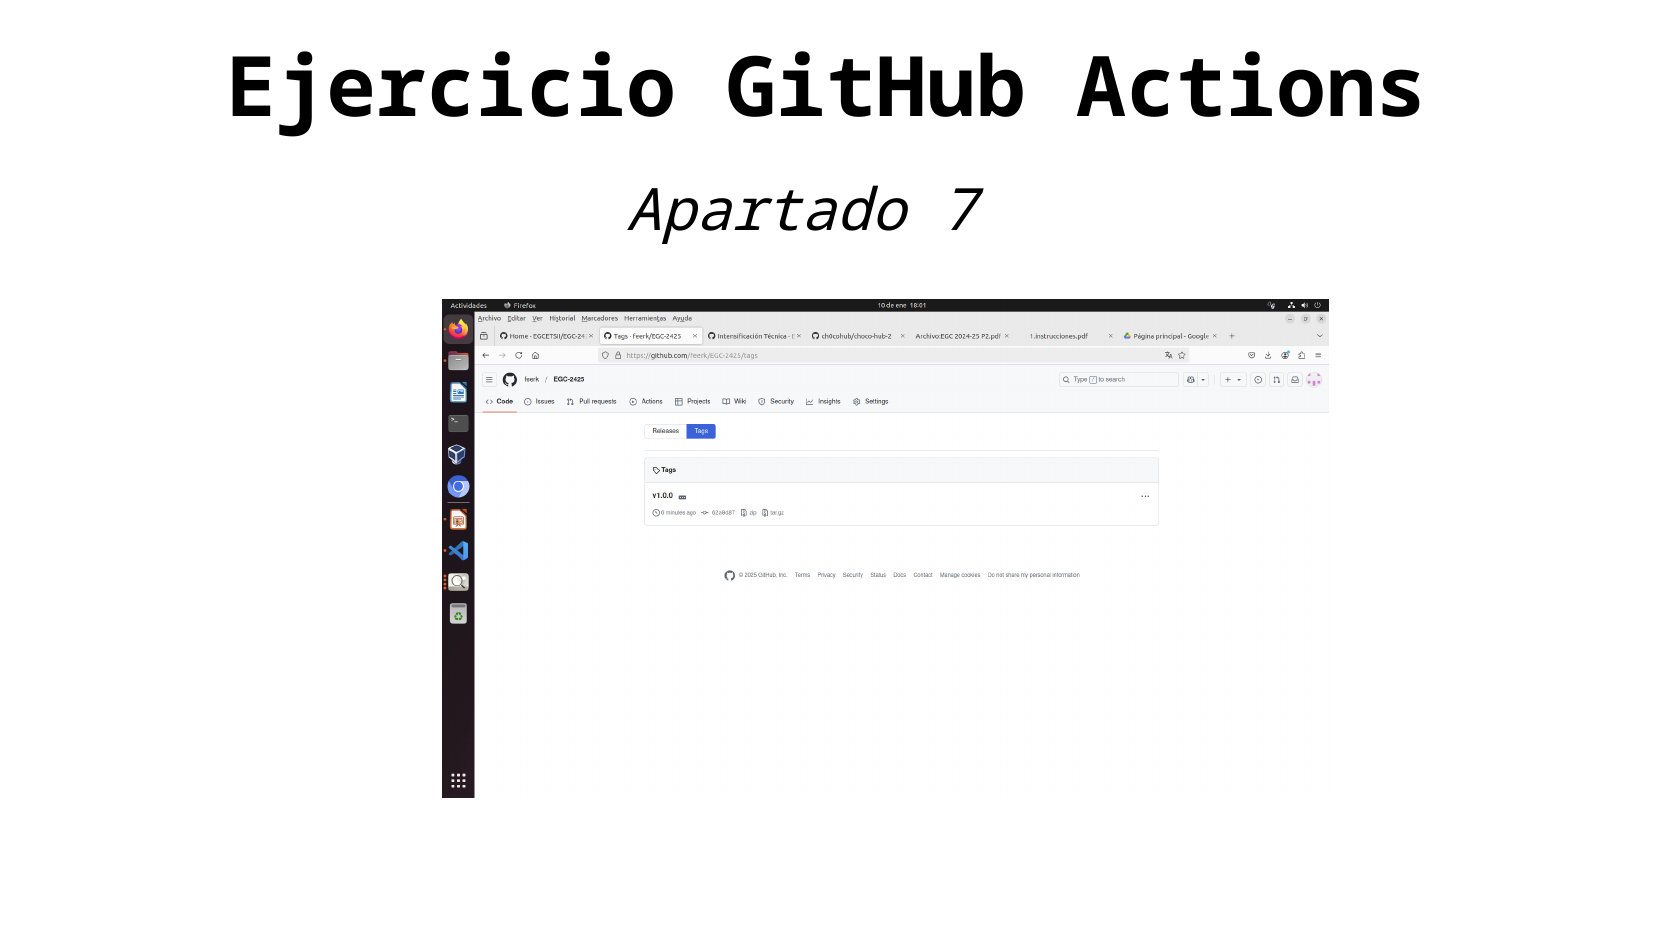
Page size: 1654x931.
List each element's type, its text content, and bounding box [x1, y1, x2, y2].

subtitle [82, 217, 1571, 758]
picture [442, 299, 1329, 798]
title Ejercicio GitHub Actions Apartado 7 [82, 57, 1571, 217]
